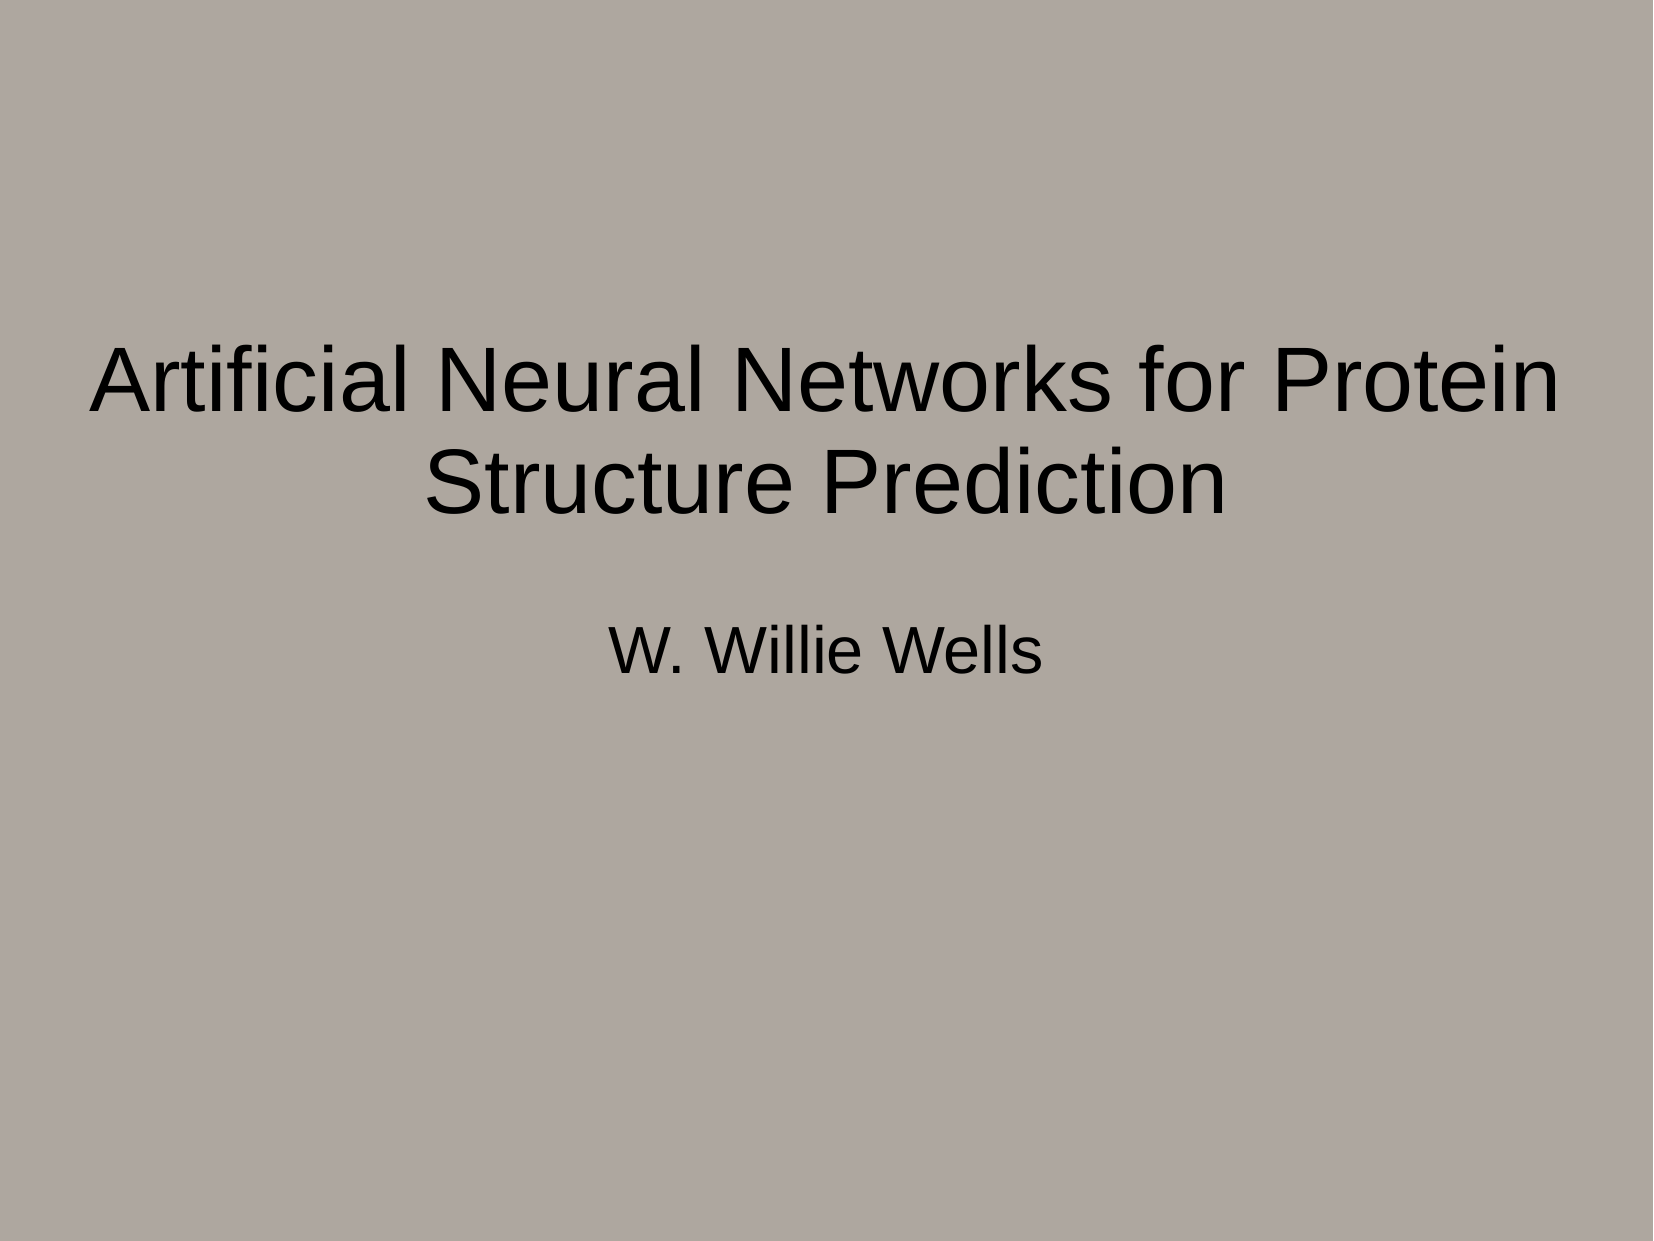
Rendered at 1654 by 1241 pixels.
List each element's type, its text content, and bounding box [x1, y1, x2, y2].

subtitle W. Willie Wells [82, 290, 1571, 1010]
